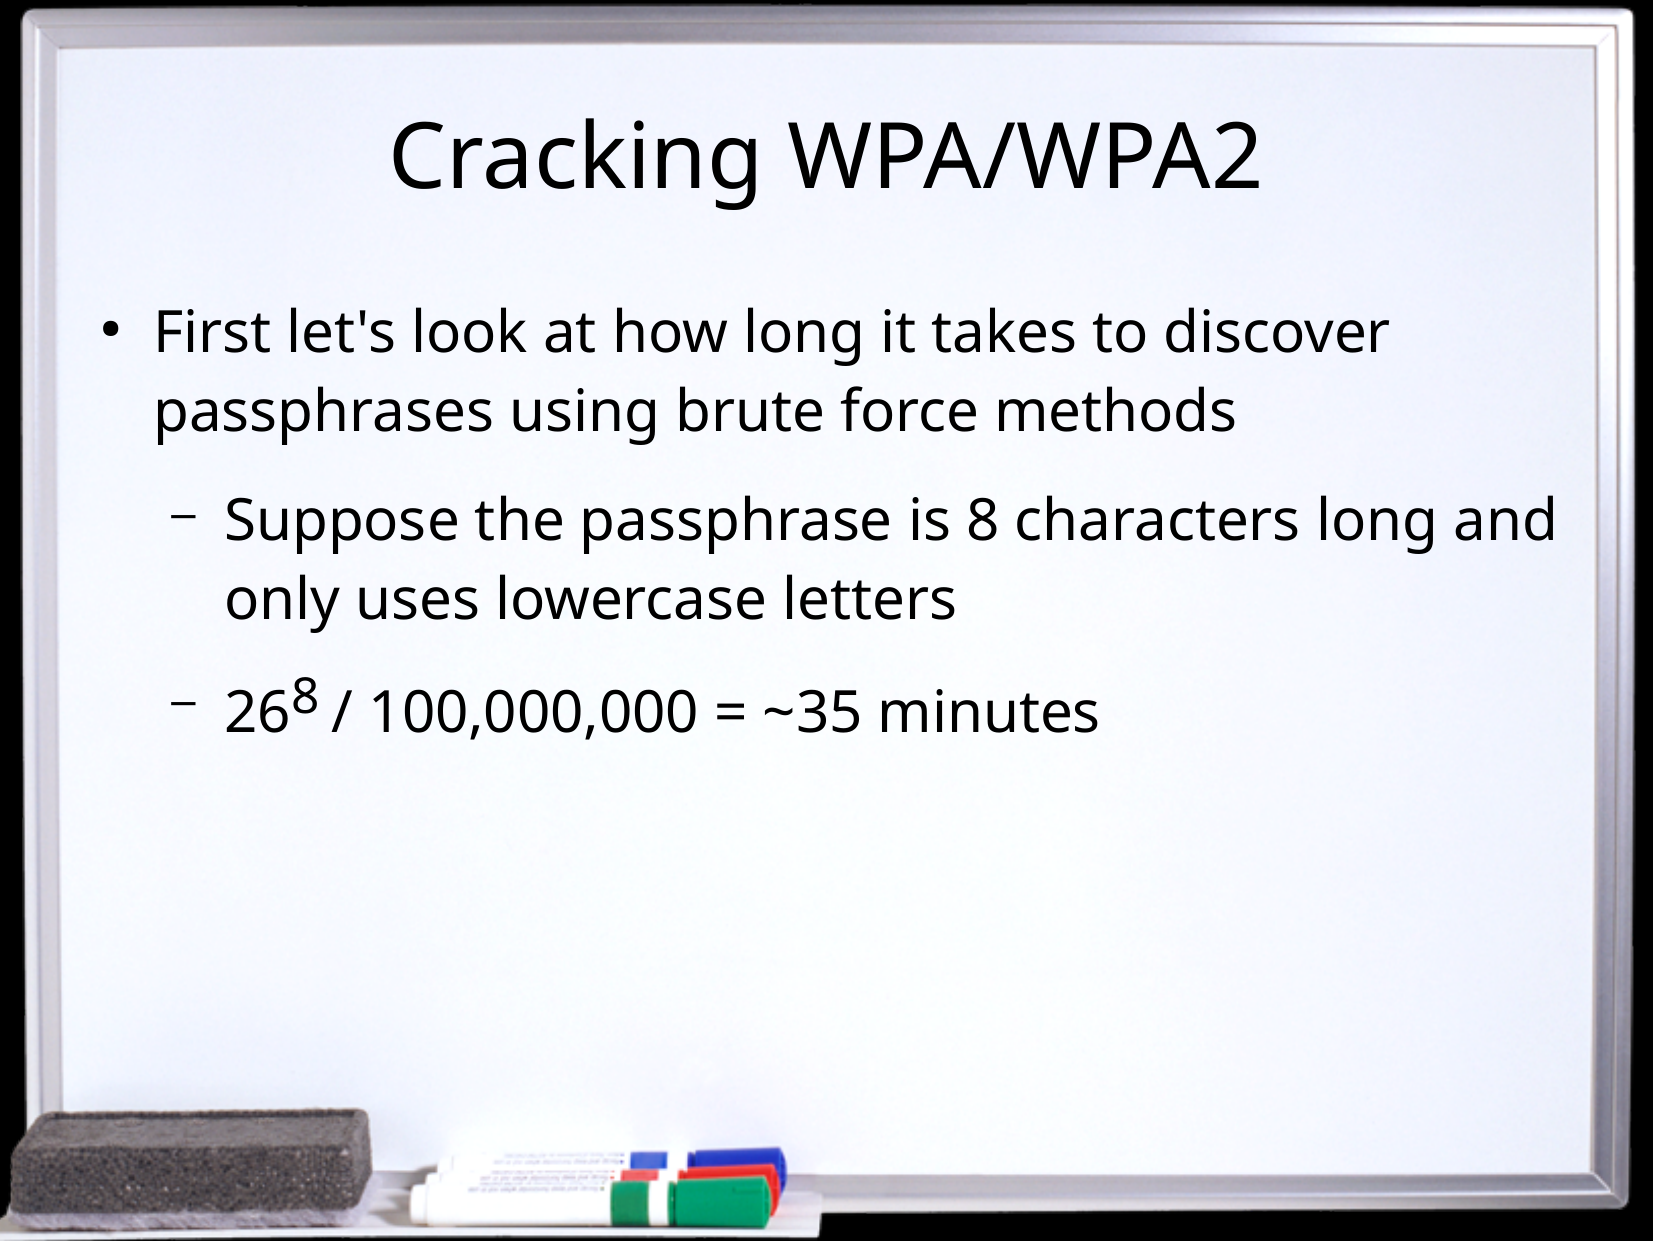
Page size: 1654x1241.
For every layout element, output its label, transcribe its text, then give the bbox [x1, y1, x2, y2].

title Cracking WPA/WPA2 [82, 49, 1571, 257]
list First let's look at how long it takes to discover passphrases using brute force methods Suppose the passphrase is 8 characters long and only uses lowercase letters 268 / 100,000,000 = ~35 minutes [82, 290, 1571, 1109]
picture [0, 0, 1654, 1241]
